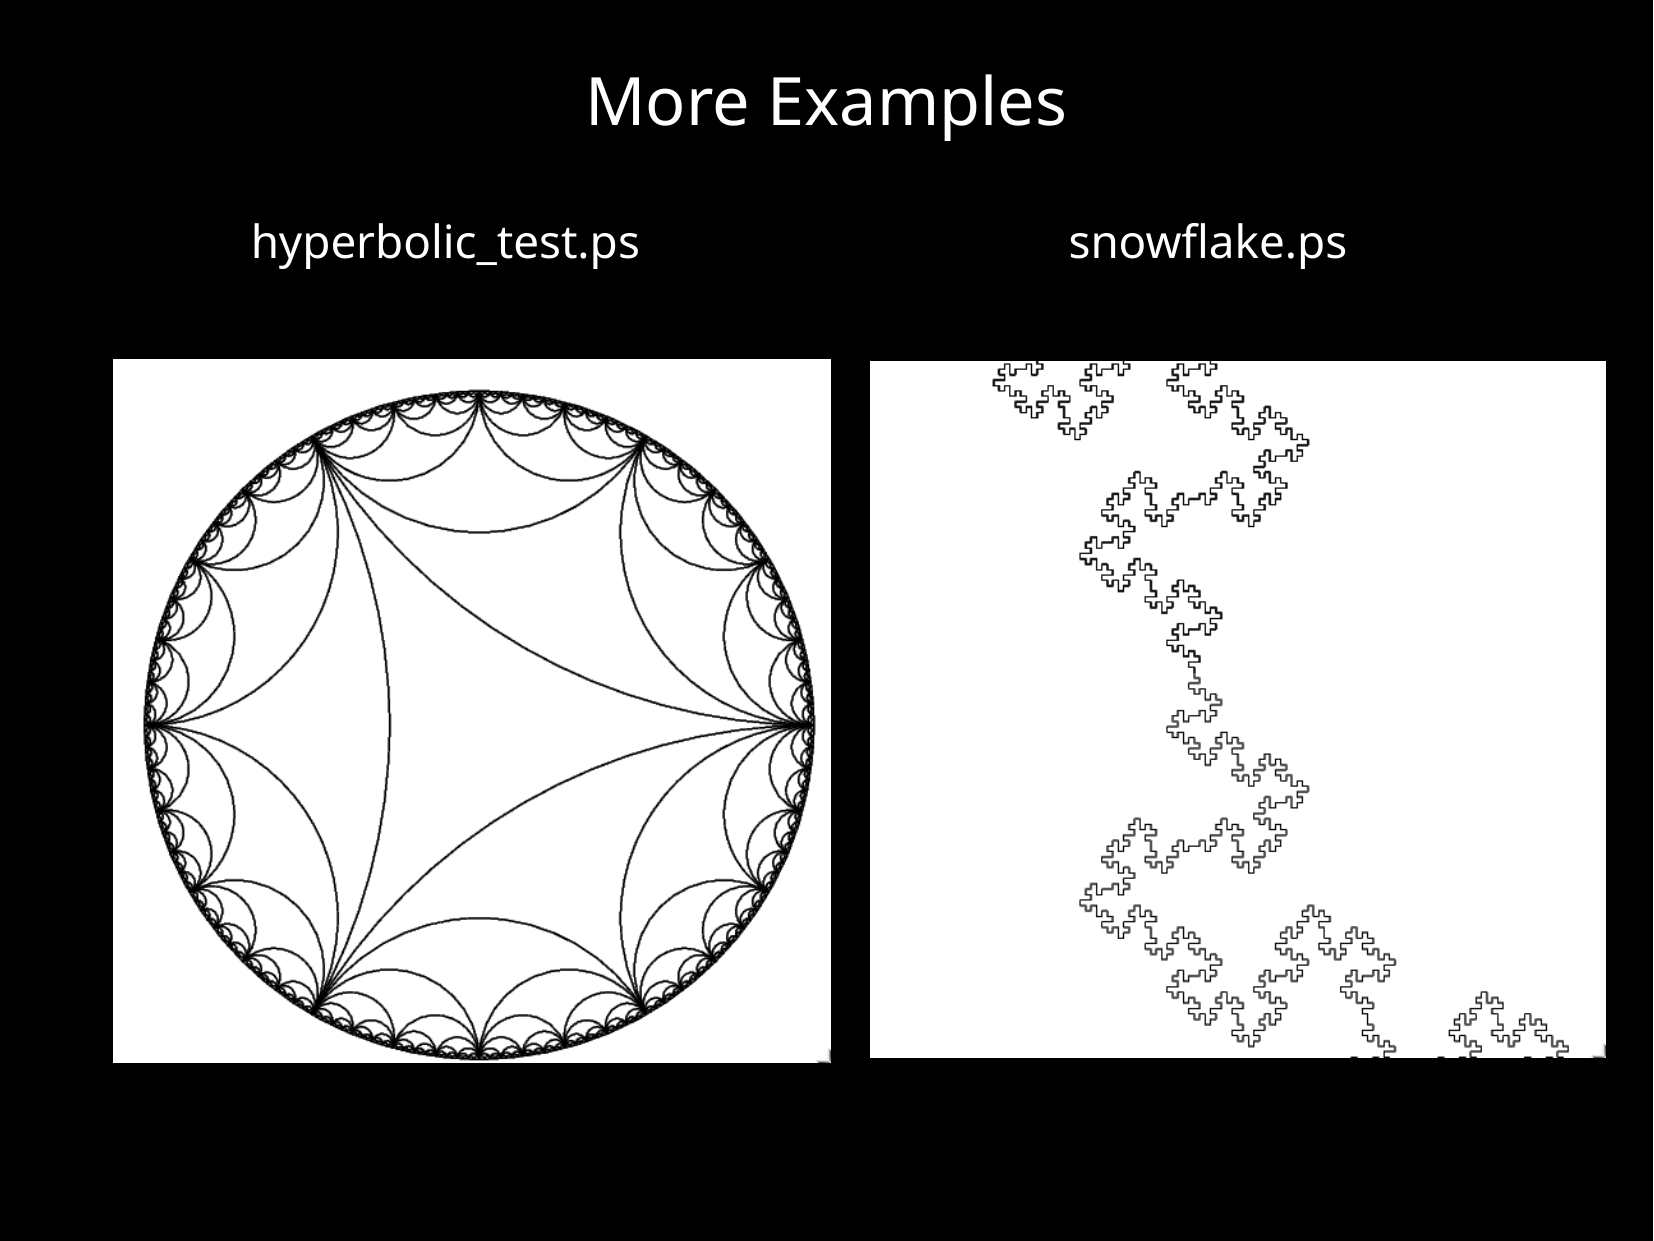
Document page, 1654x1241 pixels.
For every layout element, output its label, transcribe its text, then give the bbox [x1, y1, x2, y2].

list snowflake.ps [844, 210, 1571, 1171]
title More Examples [82, 49, 1571, 151]
picture [870, 361, 1606, 1058]
picture [113, 359, 831, 1063]
list hyperbolic_test.ps [82, 210, 809, 1171]
